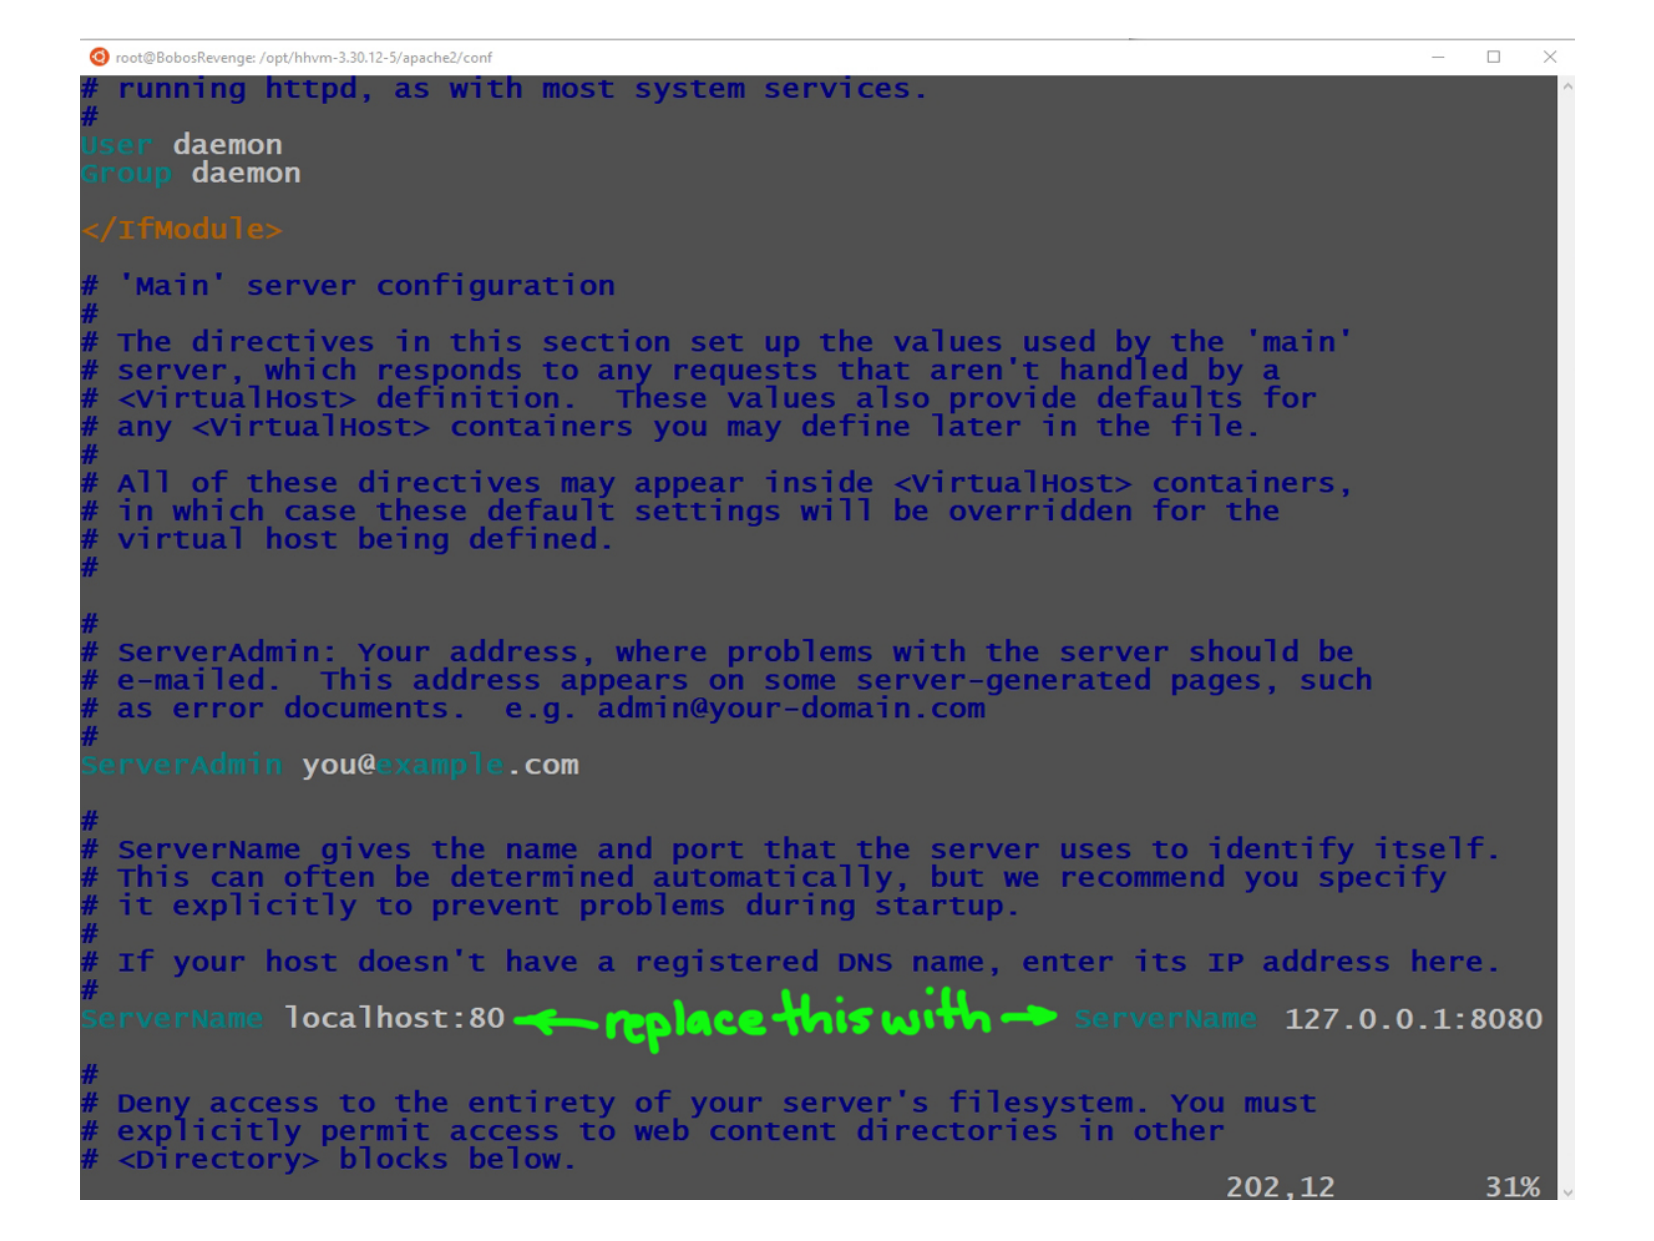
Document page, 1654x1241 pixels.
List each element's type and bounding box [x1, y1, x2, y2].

picture [80, 38, 1576, 1201]
